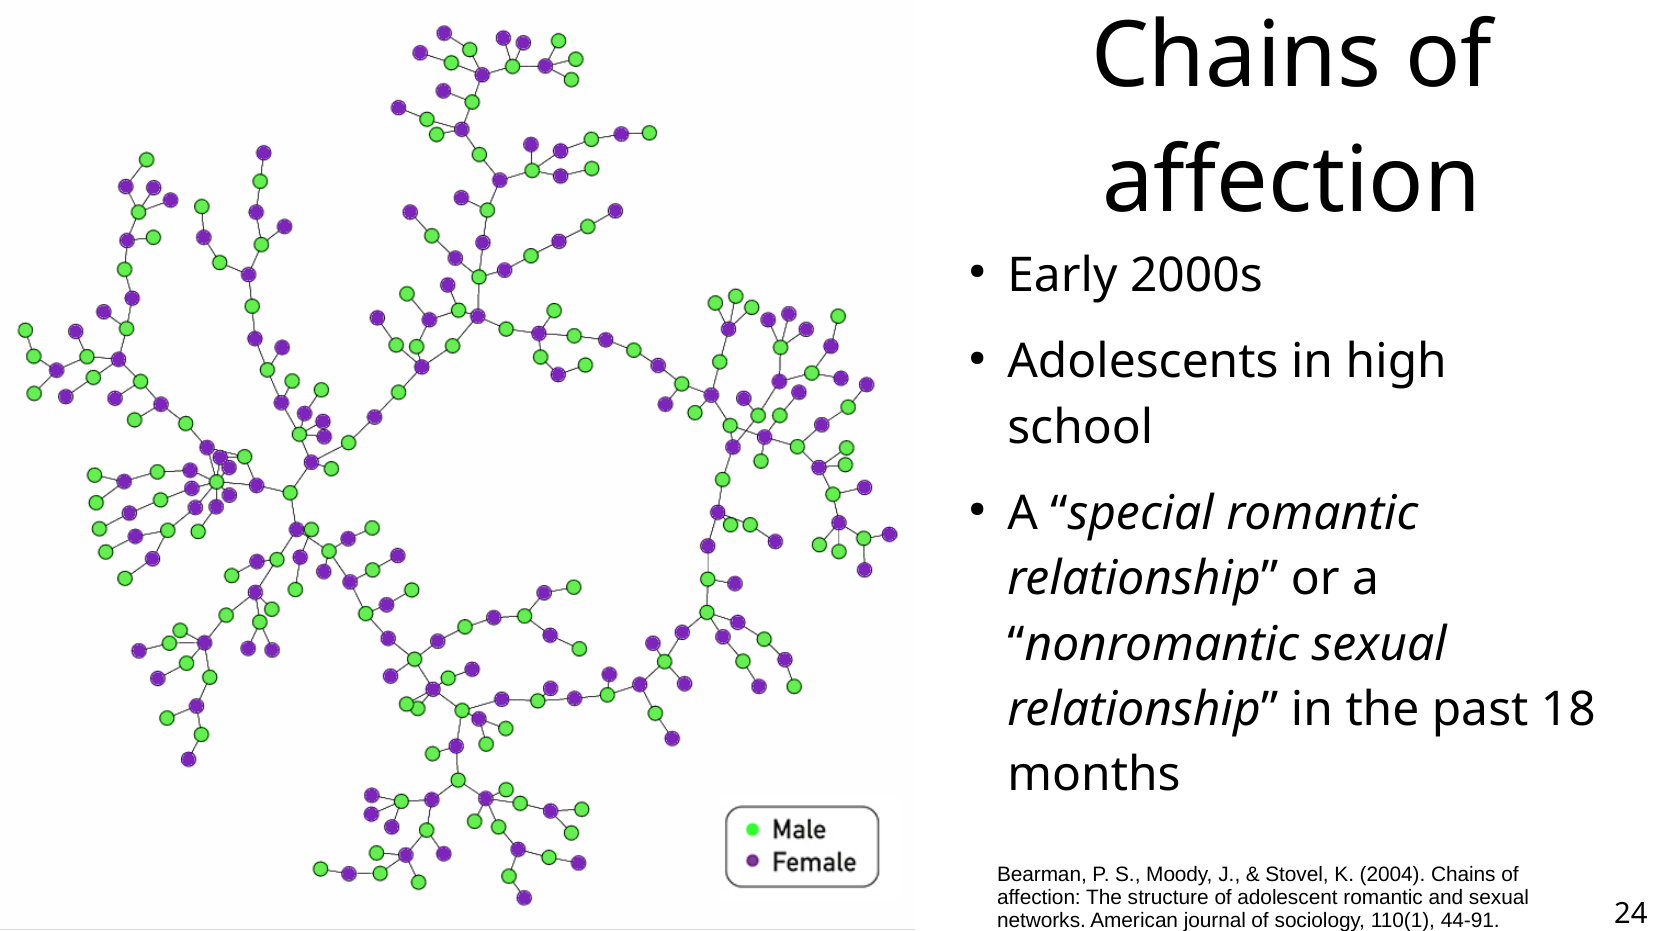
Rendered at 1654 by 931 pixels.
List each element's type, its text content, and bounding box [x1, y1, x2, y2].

text_box Bearman, P. S., Moody, J., & Stovel, K. (2004). Chains of affection: The structure of adolescent romantic and sexual networks. American journal of sociology, 110(1), 44-91. [982, 855, 1606, 931]
list Early 2000s Adolescents in high school A “special romantic relationship” or a “nonromantic sexual relationship” in the past 18 months [956, 240, 1602, 811]
title Chains of affection [930, 1, 1654, 226]
picture [0, 0, 915, 931]
